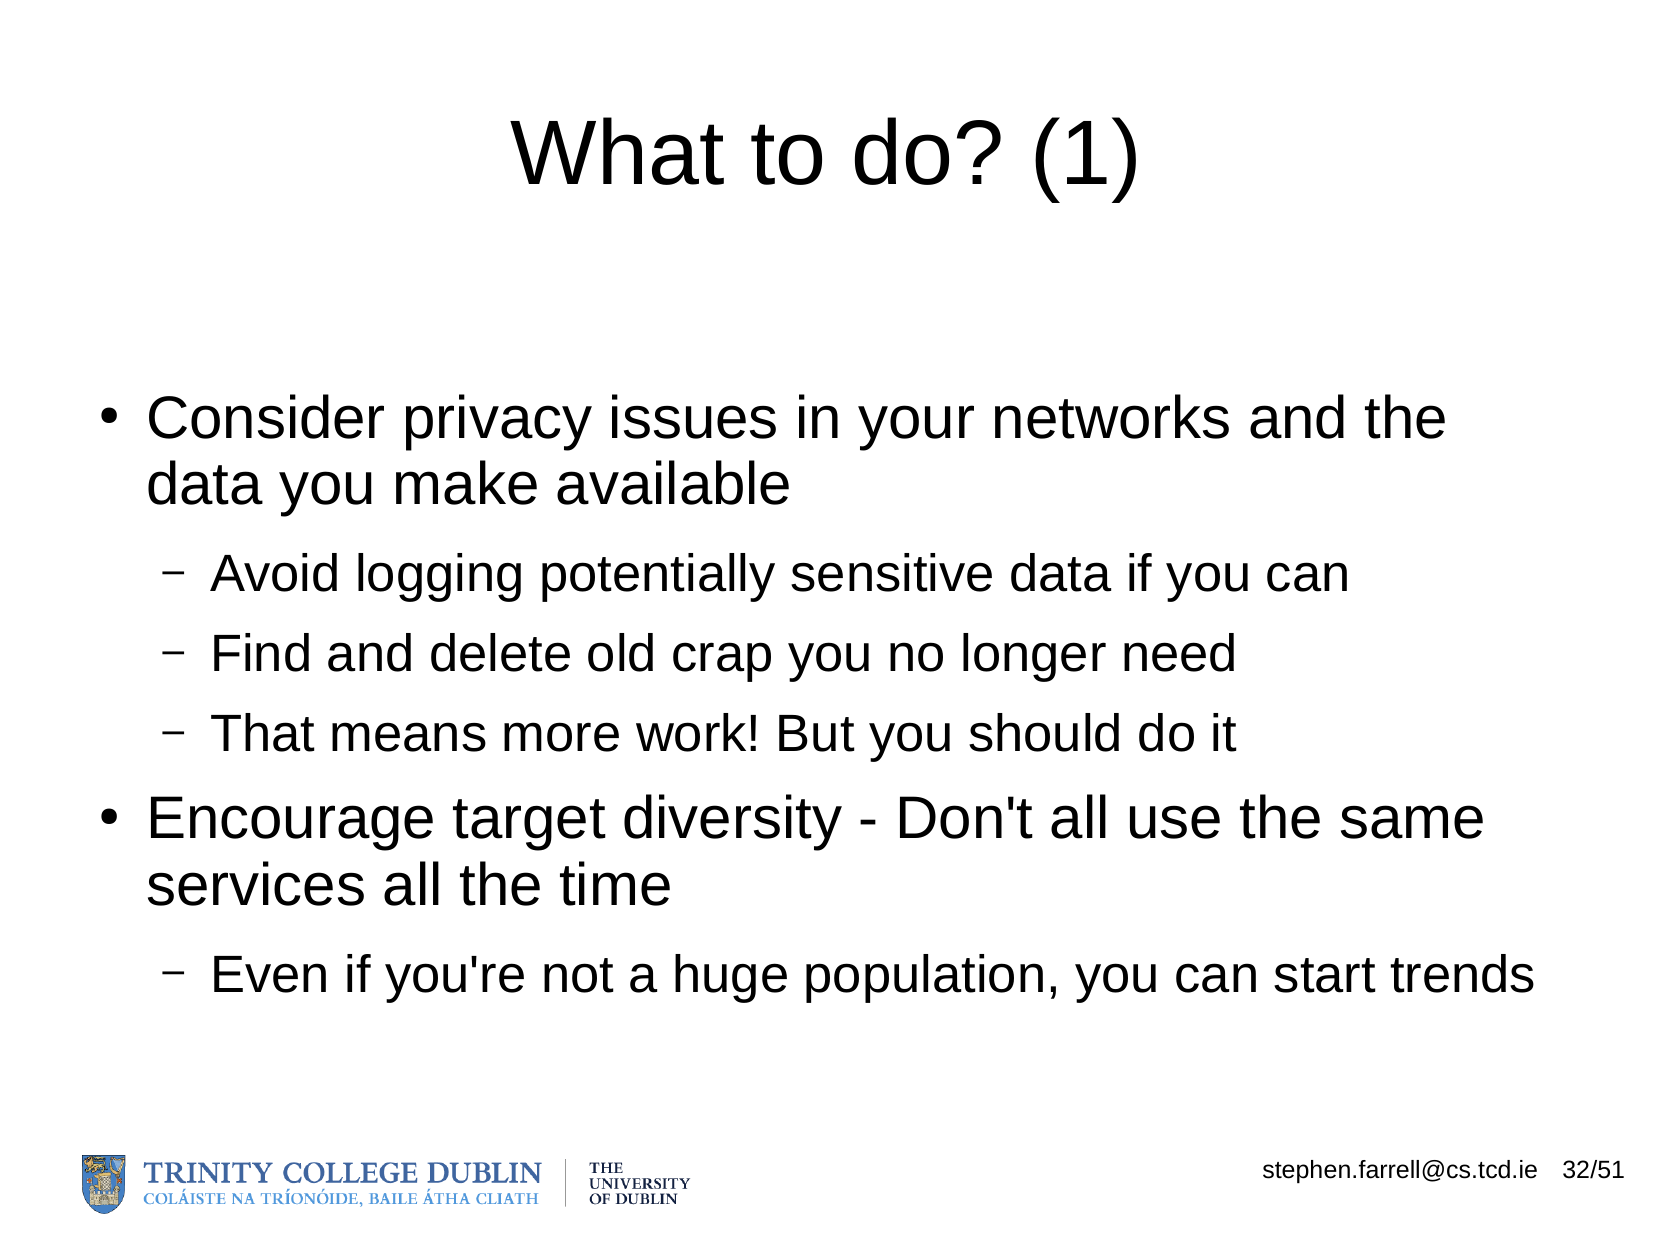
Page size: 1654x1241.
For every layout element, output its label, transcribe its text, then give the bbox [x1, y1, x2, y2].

title What to do? (1) [82, 49, 1571, 257]
picture [82, 1155, 694, 1214]
list Consider privacy issues in your networks and the data you make available Avoid logging potentially sensitive data if you can Find and delete old crap you no longer need That means more work! But you should do it Encourage target diversity - Don't all use the same services all the time Even if you're not a huge population, you can start trends [82, 290, 1571, 1010]
